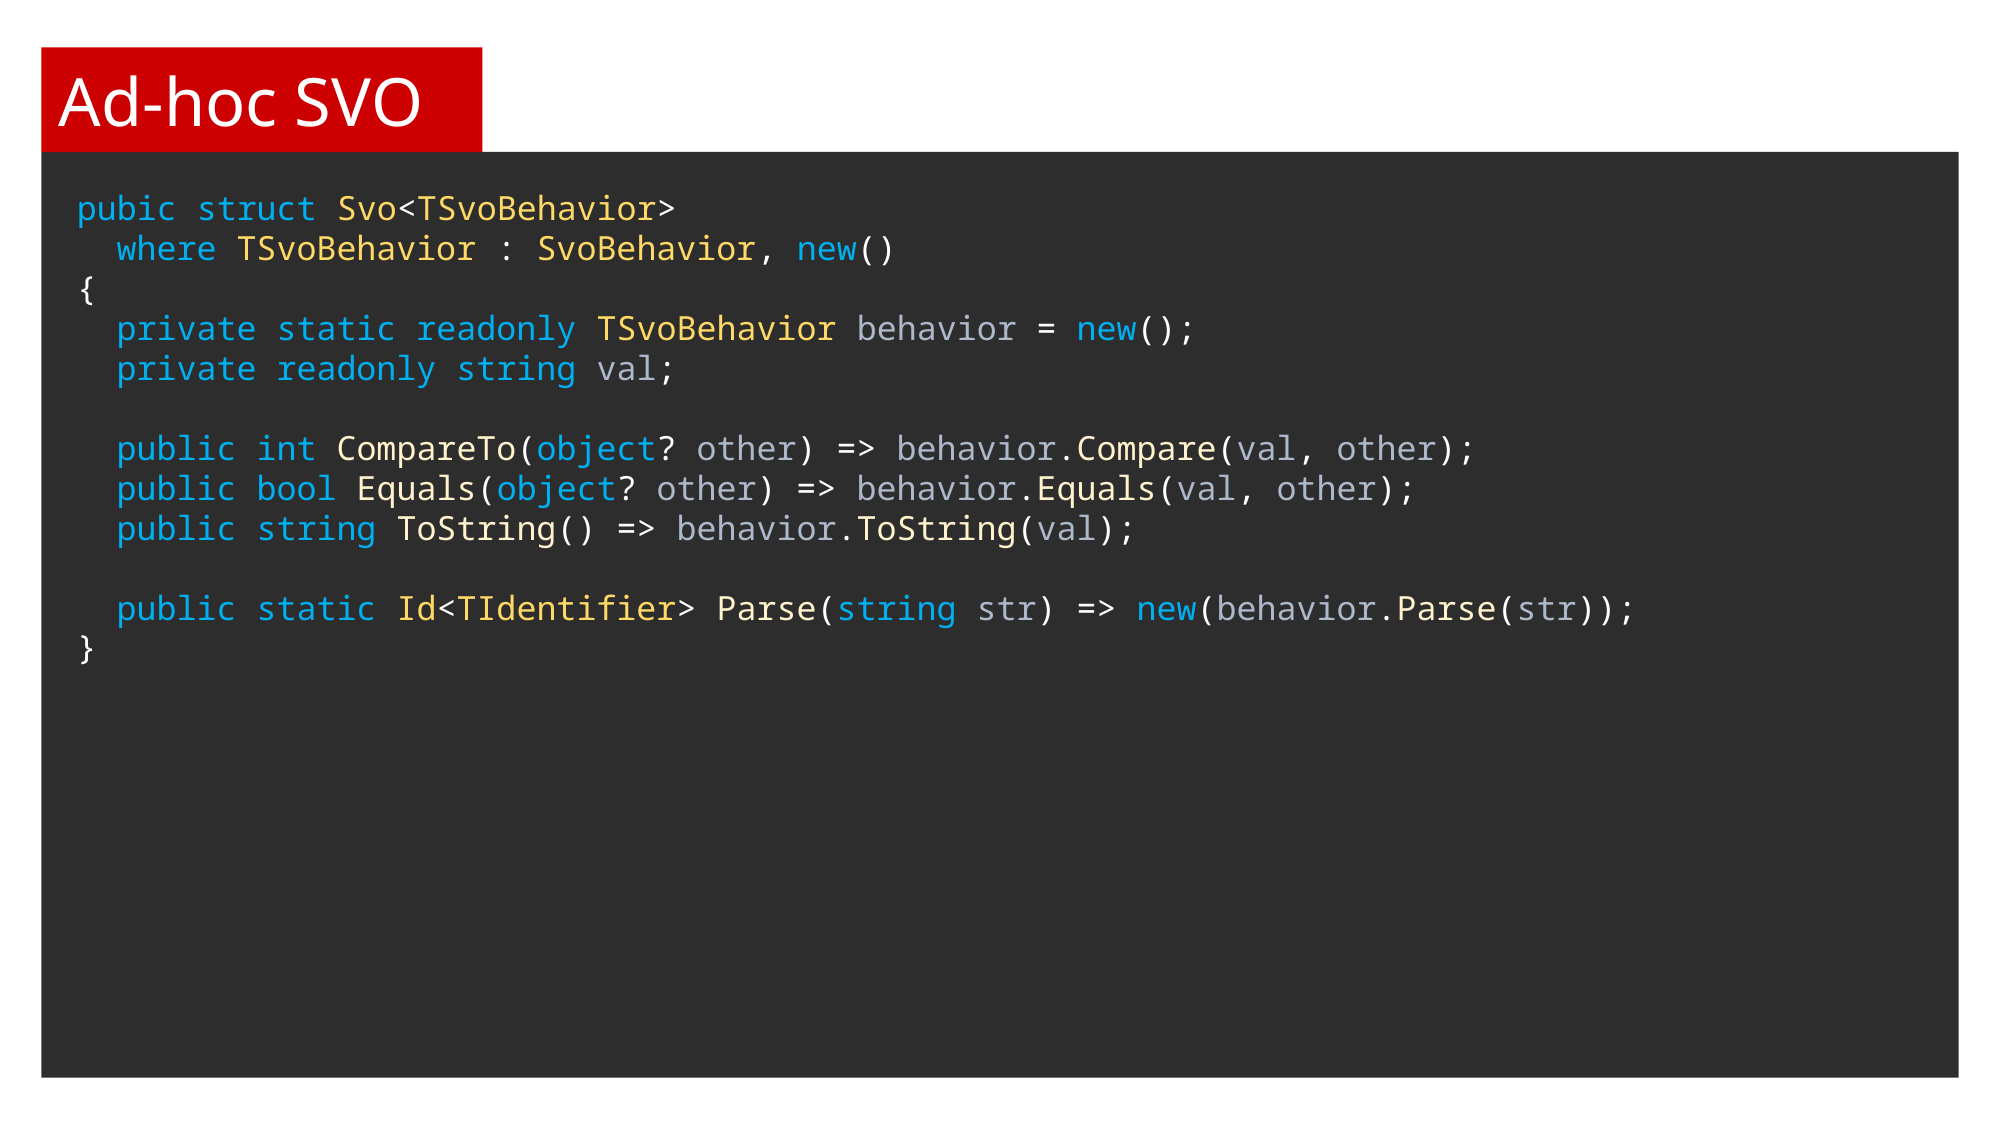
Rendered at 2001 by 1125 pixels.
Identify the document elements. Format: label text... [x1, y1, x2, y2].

text_box pubic struct Svo<TSvoBehavior> where TSvoBehavior : SvoBehavior, new() { private static readonly TSvoBehavior behavior = new(); private readonly string val; public int CompareTo(object? other) => behavior.Compare(val, other); public bool Equals(object? other) => behavior.Equals(val, other); public string ToString() => behavior.ToString(val); public static Id<TIdentifier> Parse(string str) => new(behavior.Parse(str)); } [41, 152, 1835, 719]
text_box Ad-hoc SVO [41, 47, 483, 153]
text_box [41, 152, 1959, 1078]
